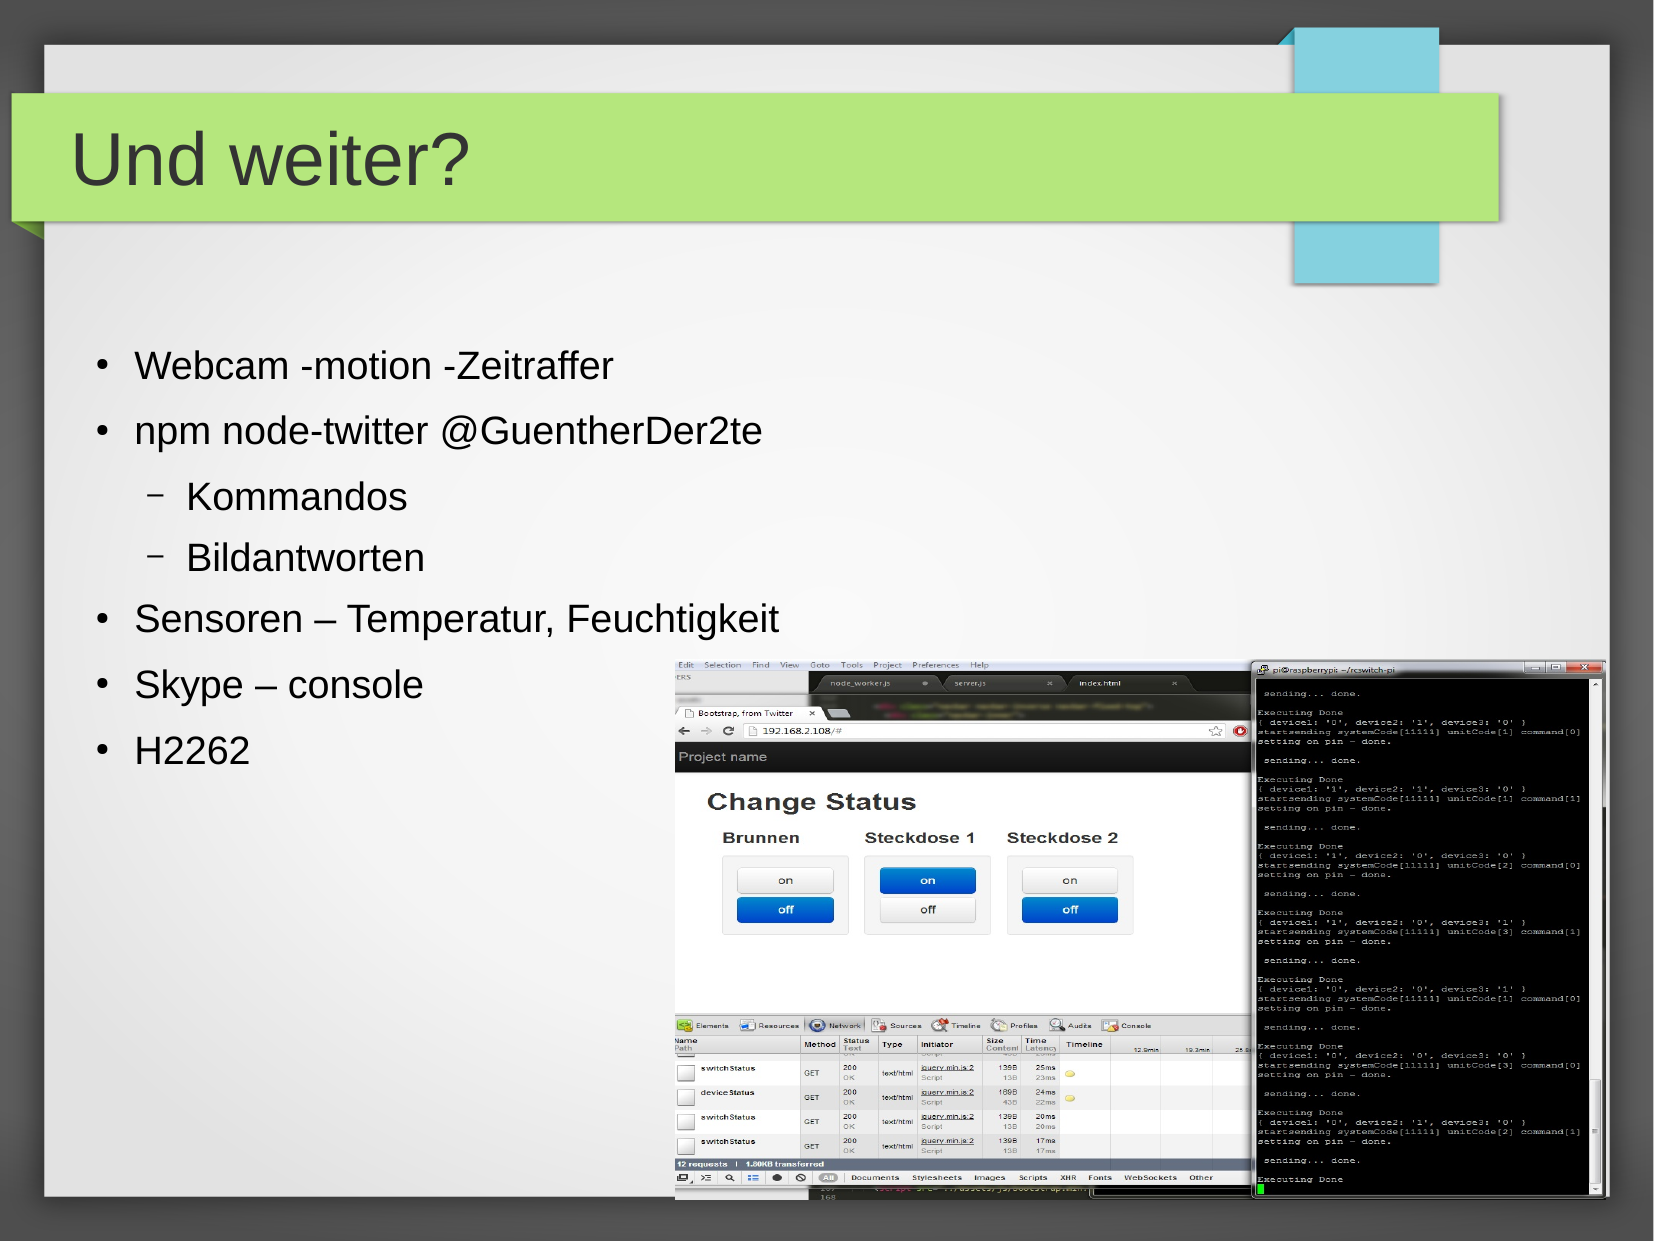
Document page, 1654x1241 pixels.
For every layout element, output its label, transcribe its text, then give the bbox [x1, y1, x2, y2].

picture [0, 0, 1654, 1241]
title Und weiter? [70, 106, 1229, 213]
list Webcam -motion -Zeitraffer npm node-twitter @GuentherDer2te Kommandos Bildantworten Sensoren – Temperatur, Feuchtigkeit Skype – console H2262 [82, 343, 1538, 781]
